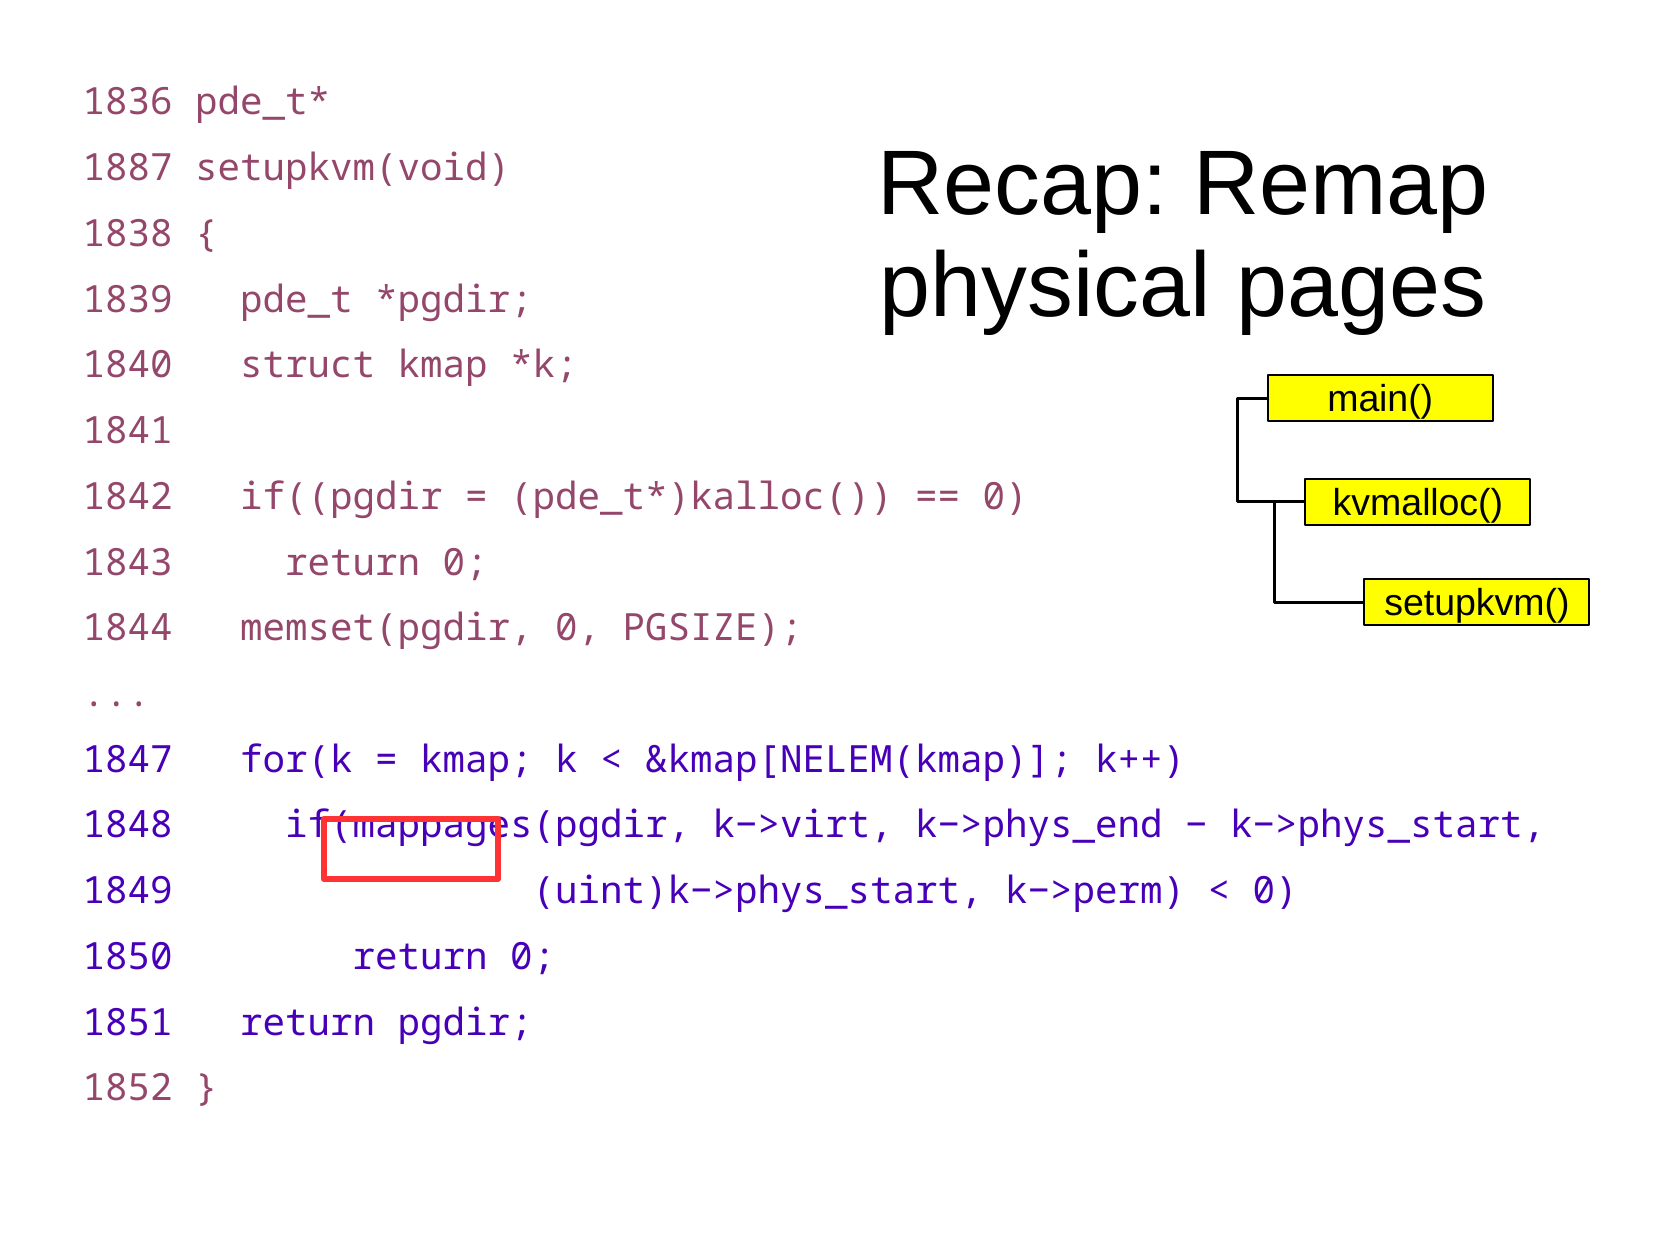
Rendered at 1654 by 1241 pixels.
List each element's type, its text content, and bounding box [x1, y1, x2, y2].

text_box main() [1267, 375, 1493, 422]
title Recap: Remap physical pages [791, 130, 1576, 338]
text_box kvmalloc() [1305, 478, 1531, 526]
text_box setupkvm() [1364, 579, 1590, 626]
list 1836 pde_t* 1887 setupkvm(void) 1838 { 1839 pde_t *pgdir; 1840 struct kmap *k; 1841 1842 if((pgdir = (pde_t*)kalloc()) == 0) 1843 return 0; 1844 memset(pgdir, 0, PGSIZE); ... 1847 for(k = kmap; k < &kmap[NELEM(kmap)]; k++) 1848 if(mappages(pgdir, k−>virt, k−>phys_end − k−>phys_start, 1849 (uint)k−>phys_start, k−>perm) < 0) 1850 return 0; 1851 return pgdir; 1852 } [82, 75, 1571, 1163]
